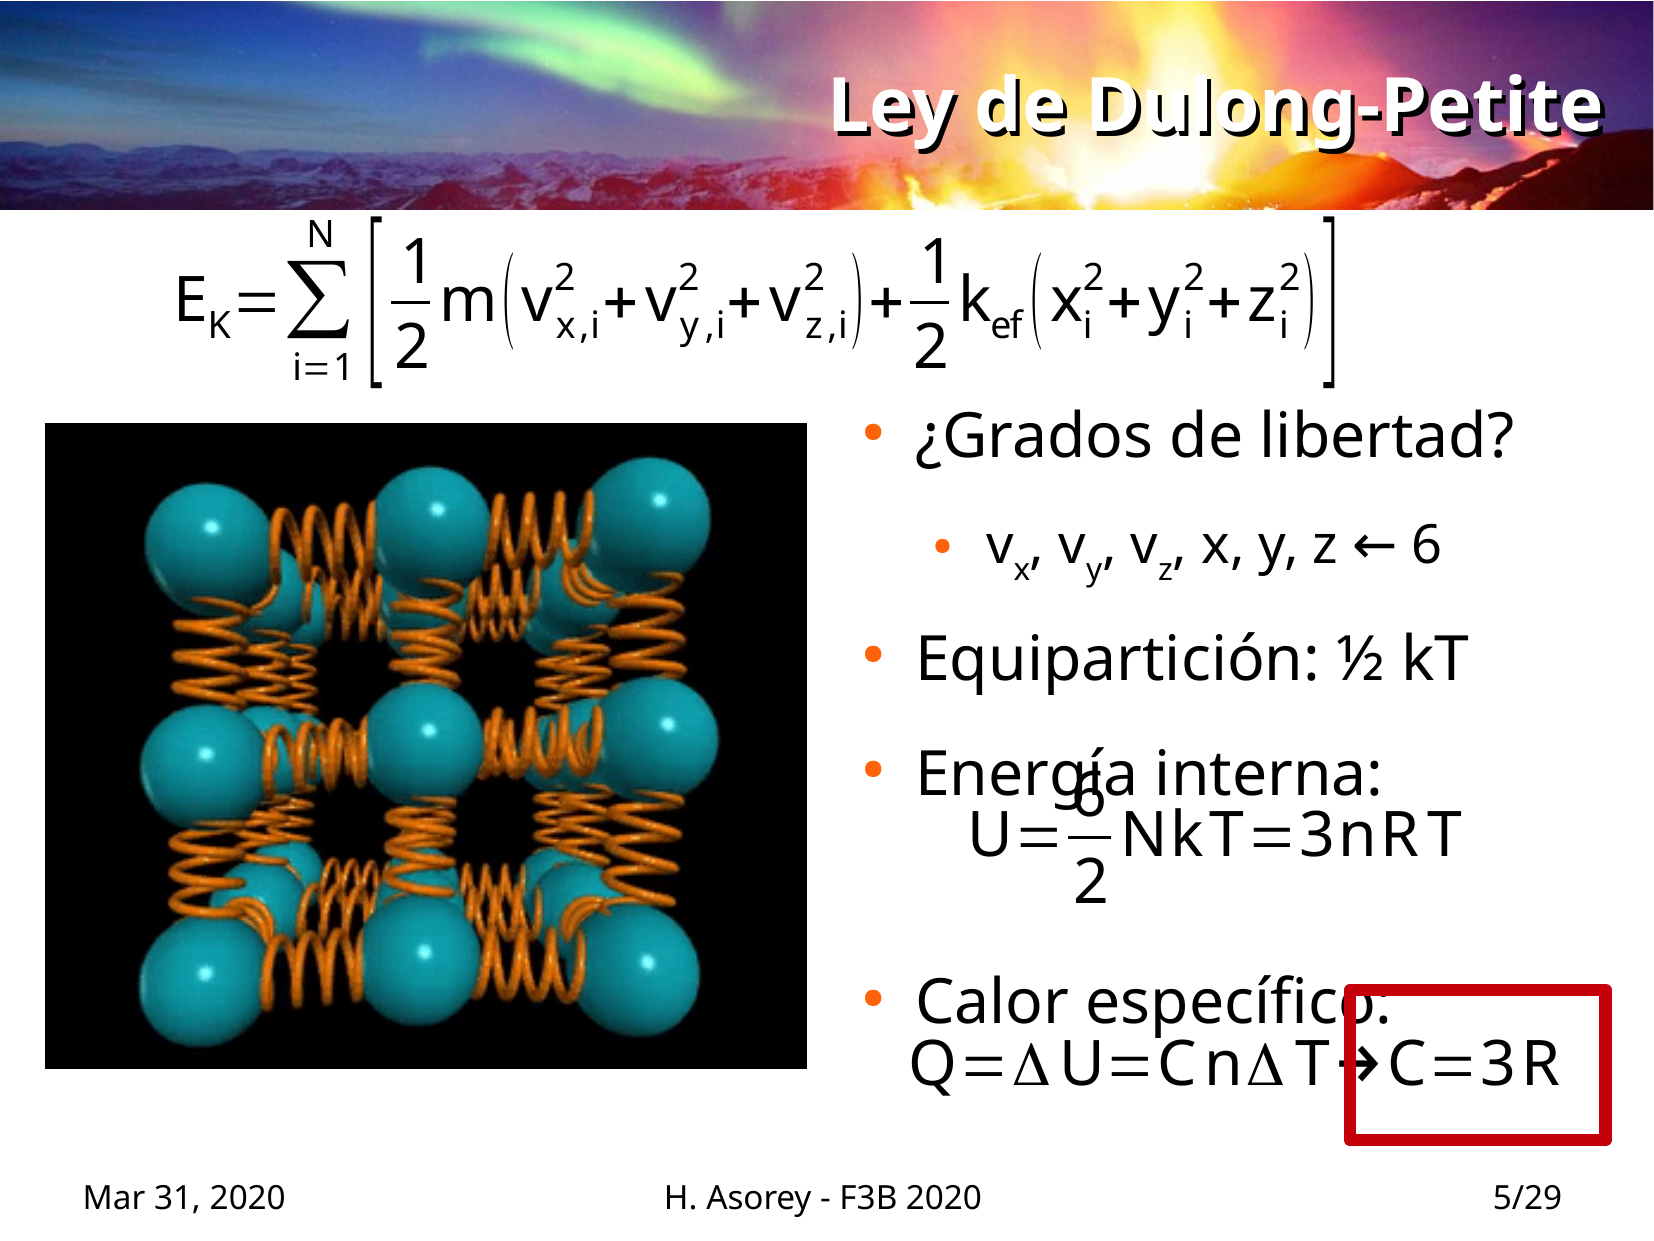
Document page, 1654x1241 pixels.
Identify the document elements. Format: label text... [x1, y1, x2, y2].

title Ley de Dulong-Petite [45, 15, 1606, 191]
chart [166, 211, 1345, 393]
chart [961, 756, 1471, 919]
list ¿Grados de libertad? vx, vy, vz, x, y, z ← 6 Equipartición: ½ kT Energía interna: Calor específico: [844, 390, 1606, 1241]
picture [0, 1, 1654, 210]
chart [1356, 1025, 1567, 1102]
chart [902, 1025, 1344, 1102]
picture [45, 423, 807, 1069]
list ¿Grados de libertad? vx, vy, vz, x, y, z ← 6 Equipartición: ½ kT Energía interna: Calor específico: [1356, 996, 1599, 1134]
